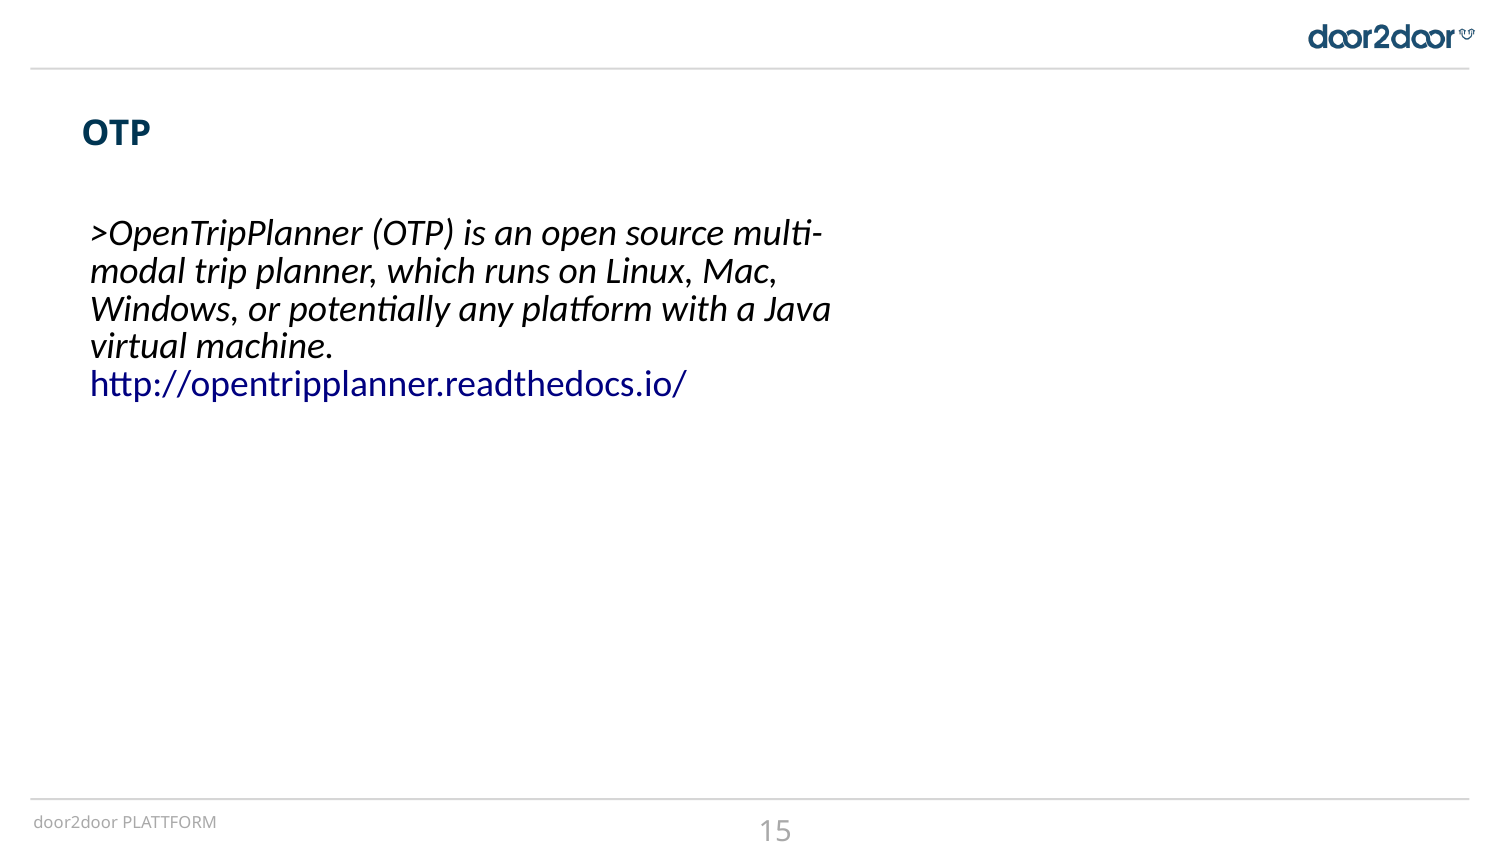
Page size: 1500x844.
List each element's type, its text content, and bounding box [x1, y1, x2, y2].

text_box >OpenTripPlanner (OTP) is an open source multi-modal trip planner, which runs on Linux, Mac, Windows, or potentially any platform with a Java virtual machine. http://opentripplanner.readthedocs.io/ [75, 210, 906, 486]
picture [1306, 22, 1477, 50]
title OTP [75, 101, 1188, 162]
slide_number <number> [737, 809, 796, 835]
